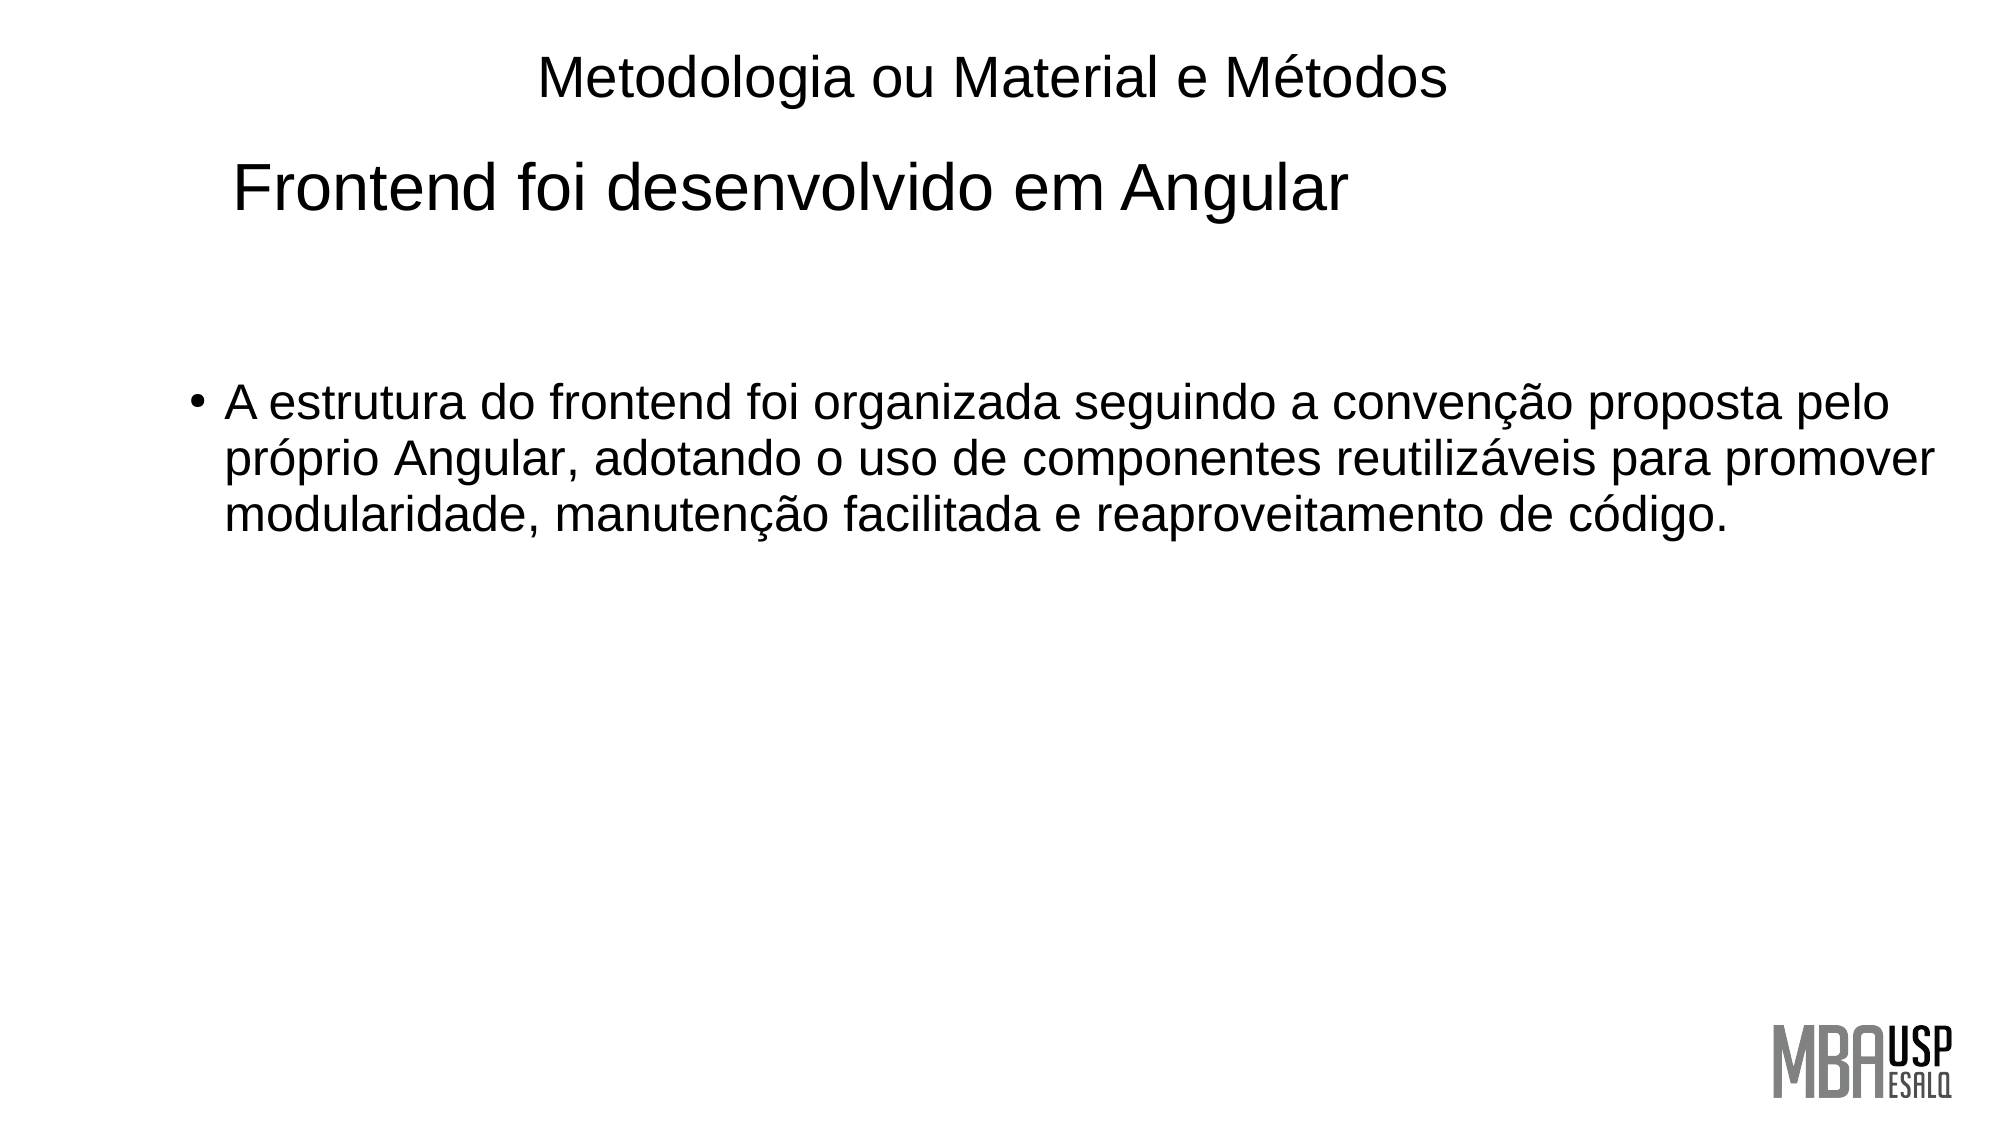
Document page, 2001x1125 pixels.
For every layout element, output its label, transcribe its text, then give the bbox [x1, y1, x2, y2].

text_box Frontend foi desenvolvido em Angular A estrutura do frontend foi organizada seguindo a convenção proposta pelo próprio Angular, adotando o uso de componentes reutilizáveis para promover modularidade, manutenção facilitada e reaproveitamento de código. [82, 150, 1951, 976]
picture [1765, 1021, 1960, 1102]
text_box Metodologia ou Material e Métodos [37, 37, 1951, 118]
